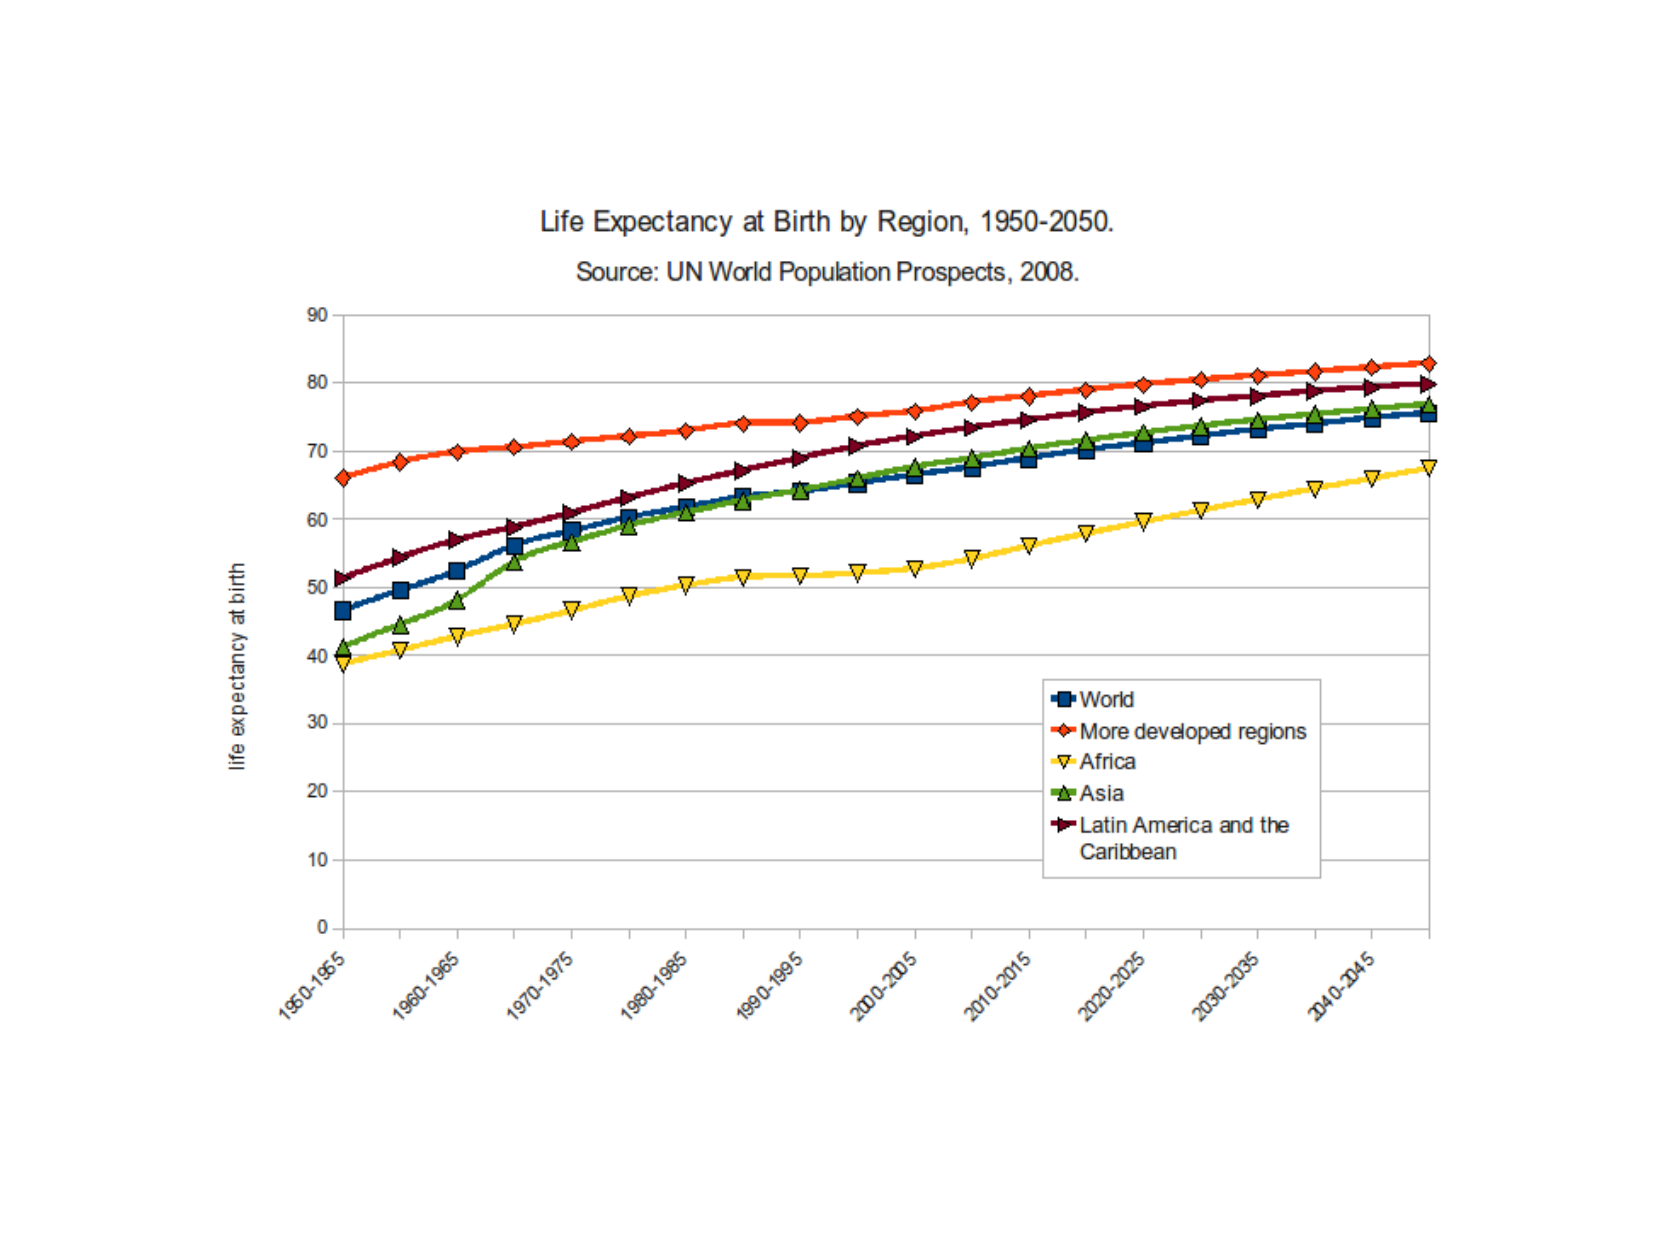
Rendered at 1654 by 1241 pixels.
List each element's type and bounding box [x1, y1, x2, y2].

picture [207, 191, 1446, 1049]
